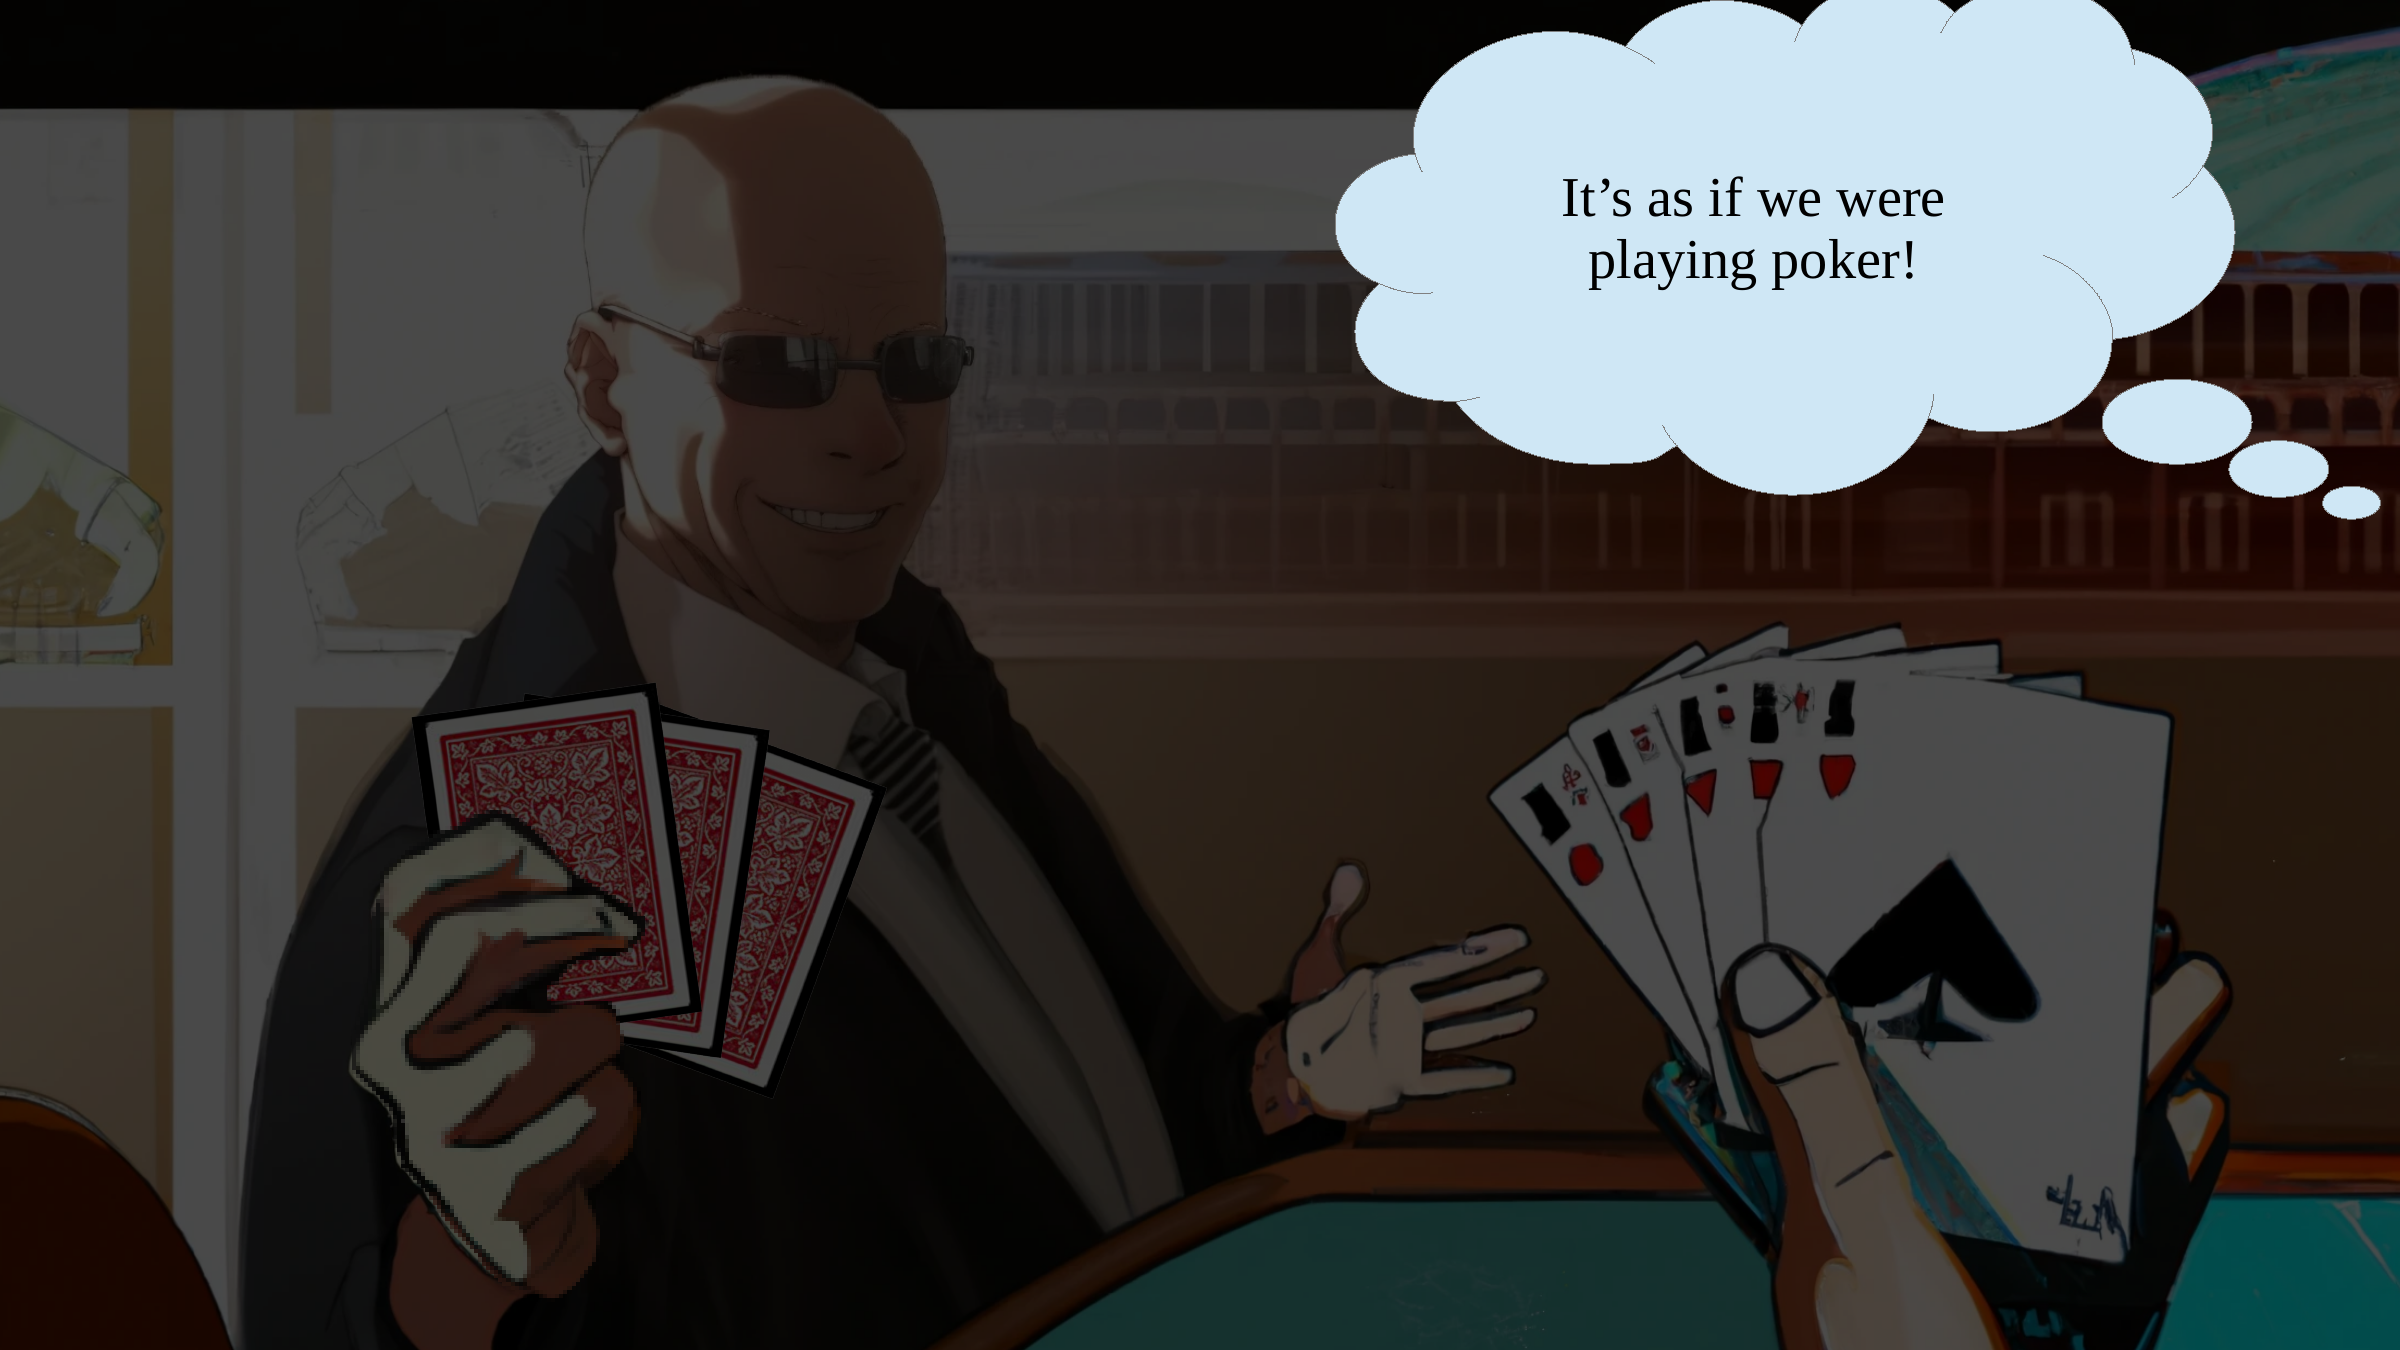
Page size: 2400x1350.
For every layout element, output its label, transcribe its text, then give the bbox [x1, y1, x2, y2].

text_box It’s as if we were playing poker! [2322, 486, 2381, 520]
text_box [1735, 0, 1825, 24]
text_box [0, 0, 2400, 1350]
text_box It’s as if we were playing poker! [1335, 0, 2236, 496]
text_box It’s as if we were playing poker! [2228, 440, 2329, 498]
text_box It’s as if we were playing poker! [2102, 379, 2253, 465]
text_box [1941, 0, 1970, 11]
